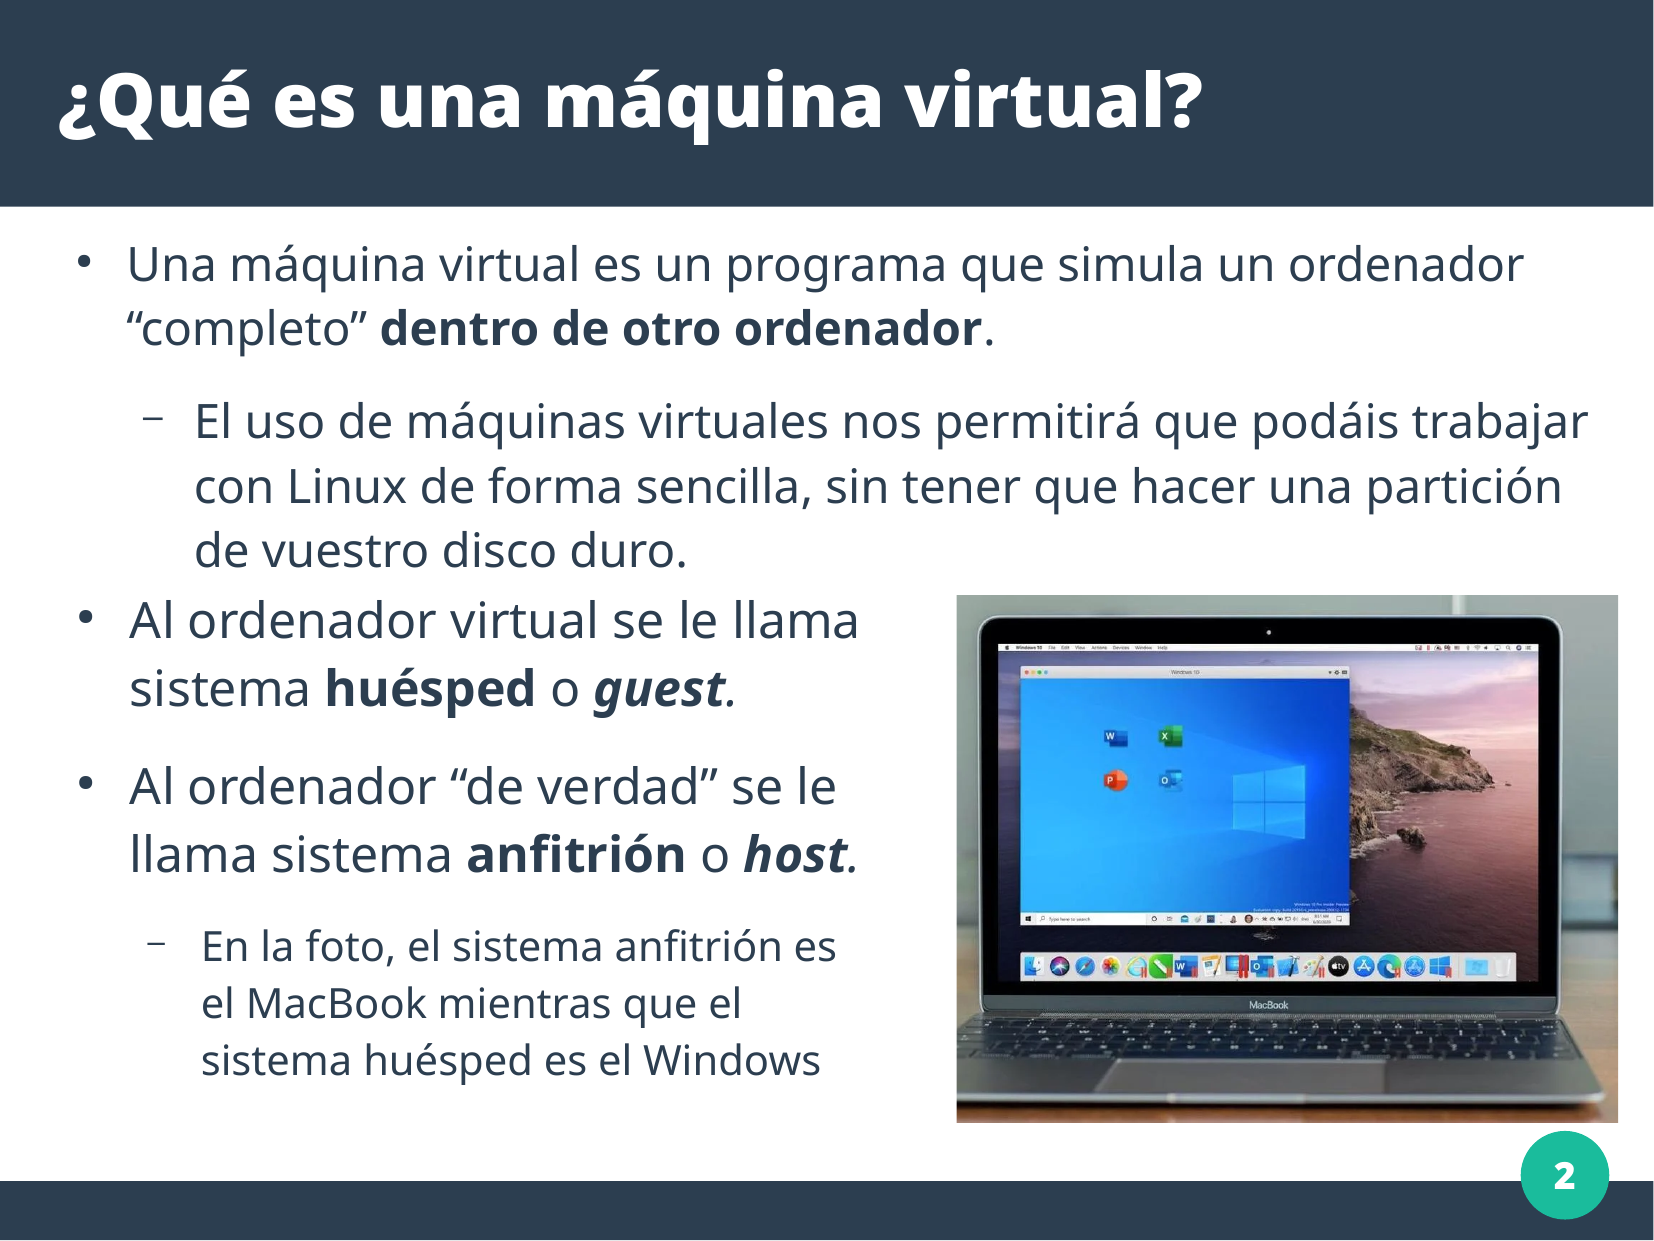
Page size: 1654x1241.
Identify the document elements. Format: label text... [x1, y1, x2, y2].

list Una máquina virtual es un programa que simula un ordenador “completo” dentro de otro ordenador. El uso de máquinas virtuales nos permitirá que podáis trabajar con Linux de forma sencilla, sin tener que hacer una partición de vuestro disco duro. [59, 230, 1595, 585]
list Al ordenador virtual se le llama sistema huésped o guest. Al ordenador “de verdad” se le llama sistema anfitrión o host. En la foto, el sistema anfitrión es el MacBook mientras que el sistema huésped es el Windows [59, 584, 875, 1170]
title ¿Qué es una máquina virtual? [59, 19, 1595, 178]
picture [956, 595, 1619, 1123]
